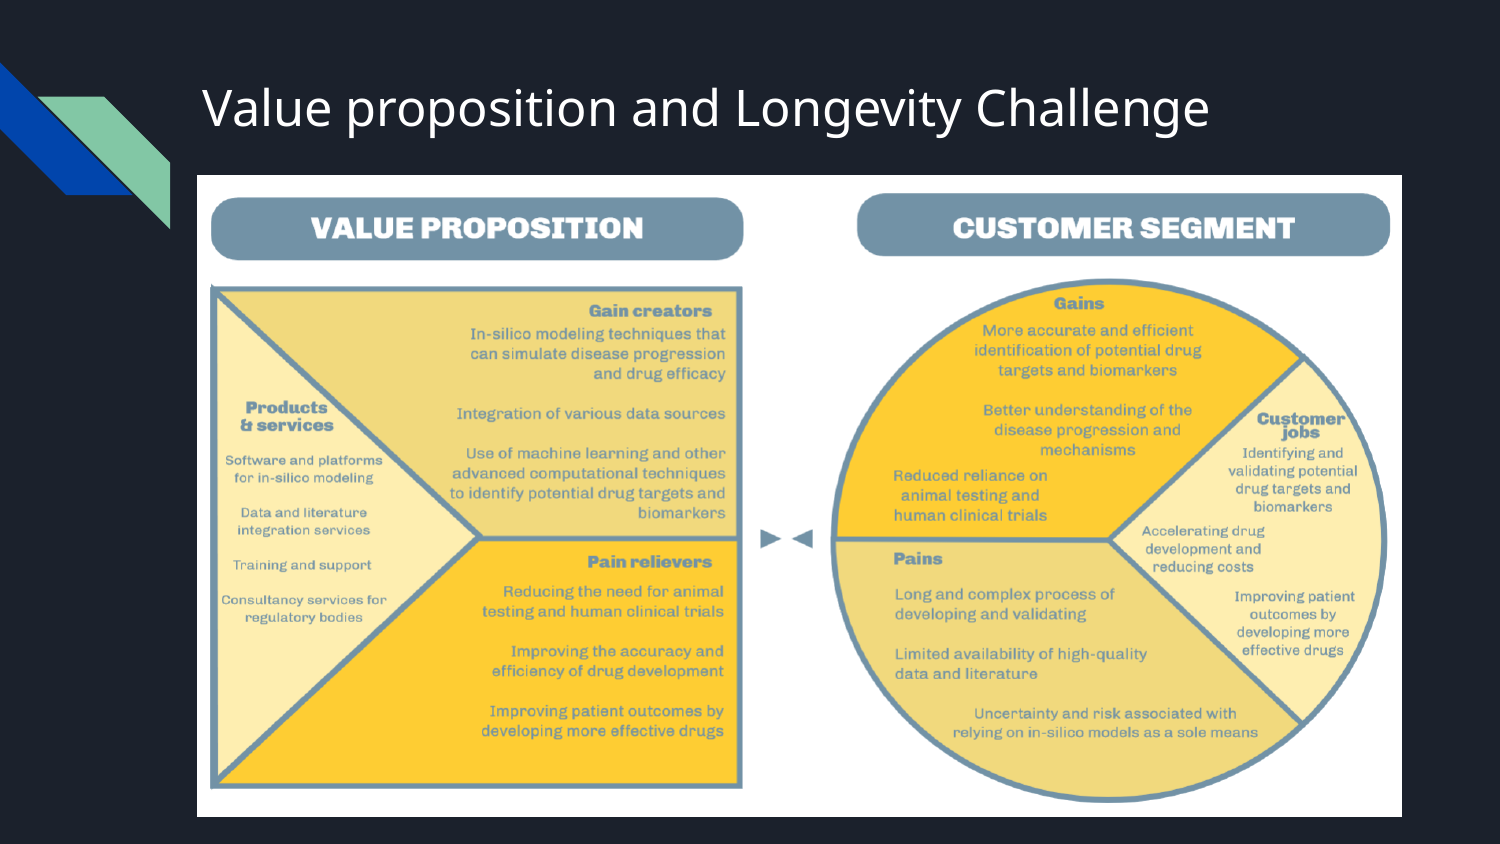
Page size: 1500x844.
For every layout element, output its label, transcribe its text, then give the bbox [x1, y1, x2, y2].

title Value proposition and Longevity Challenge [187, 52, 1393, 202]
picture [197, 175, 1402, 817]
